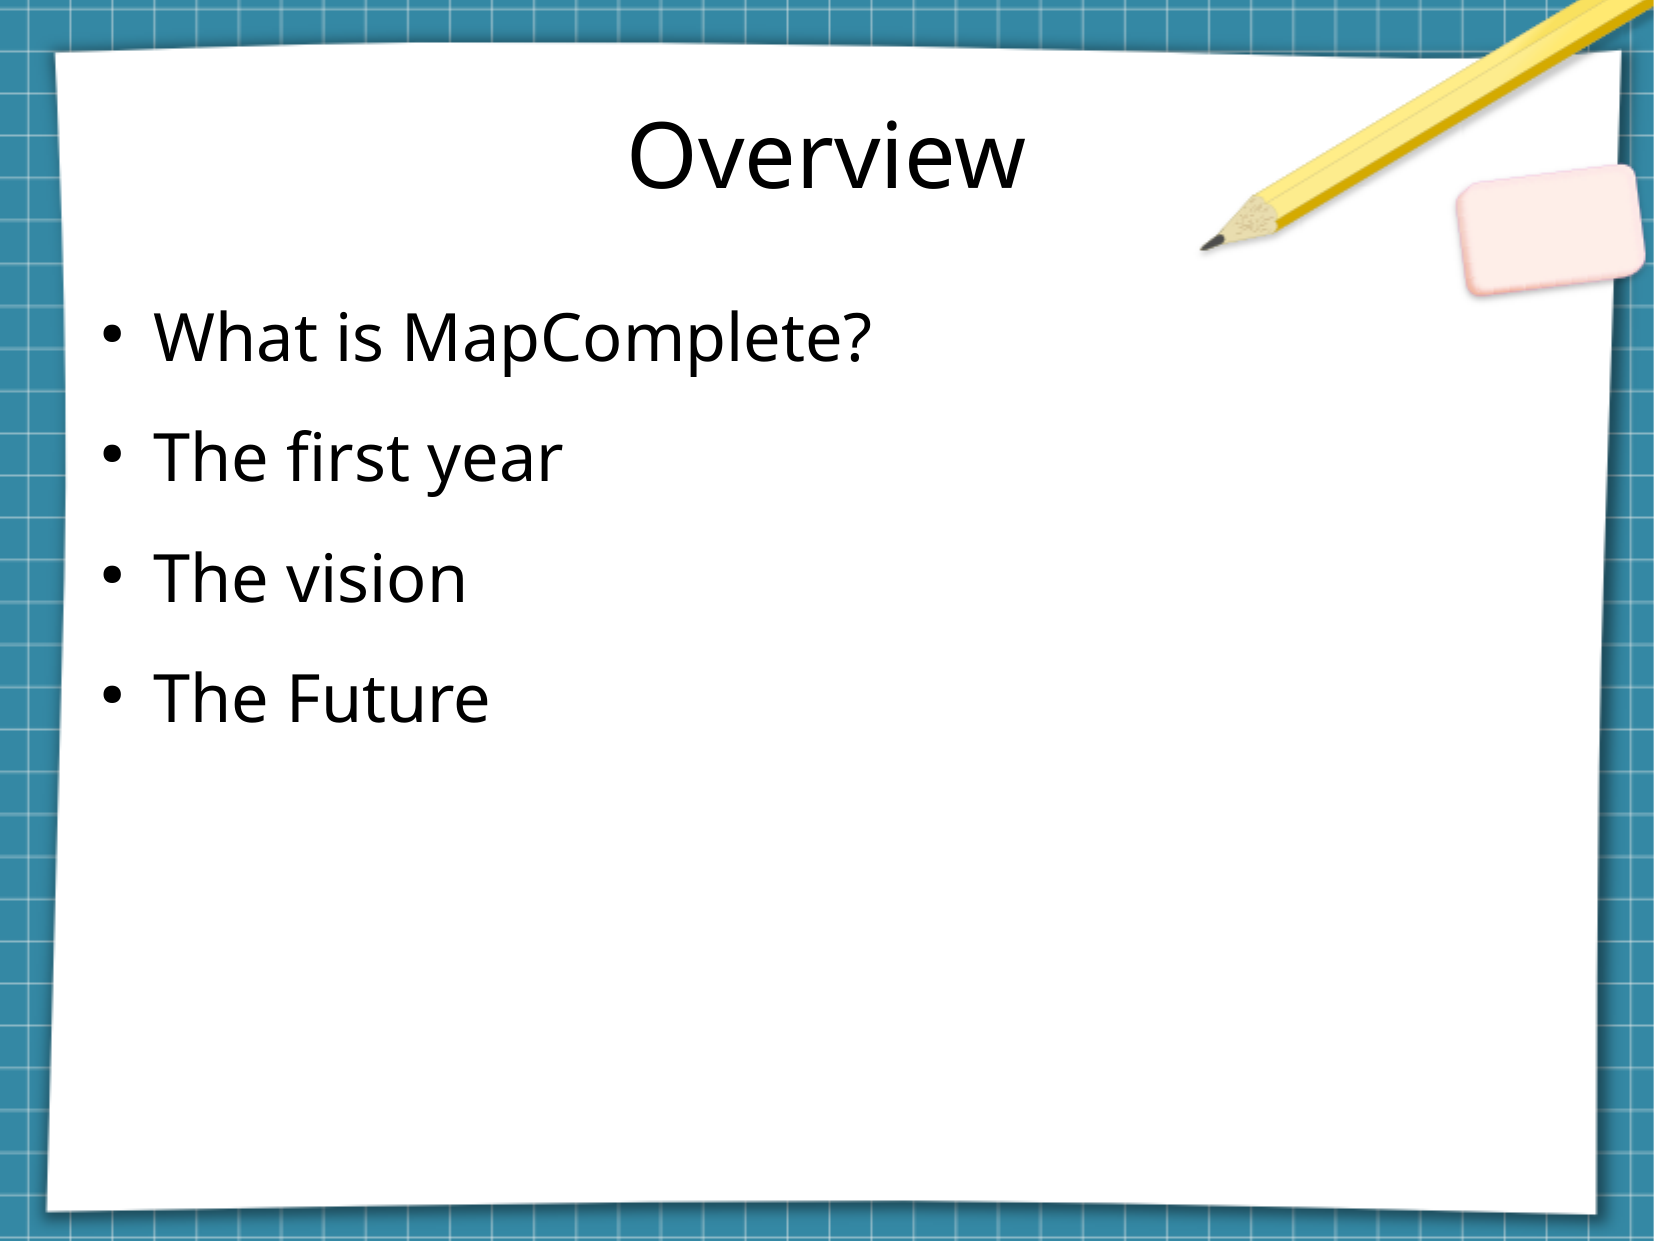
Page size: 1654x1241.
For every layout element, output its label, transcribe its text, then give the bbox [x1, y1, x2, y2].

title Overview [82, 49, 1571, 257]
picture [0, 0, 1654, 1241]
list What is MapComplete? The first year The vision The Future [82, 290, 1571, 1010]
